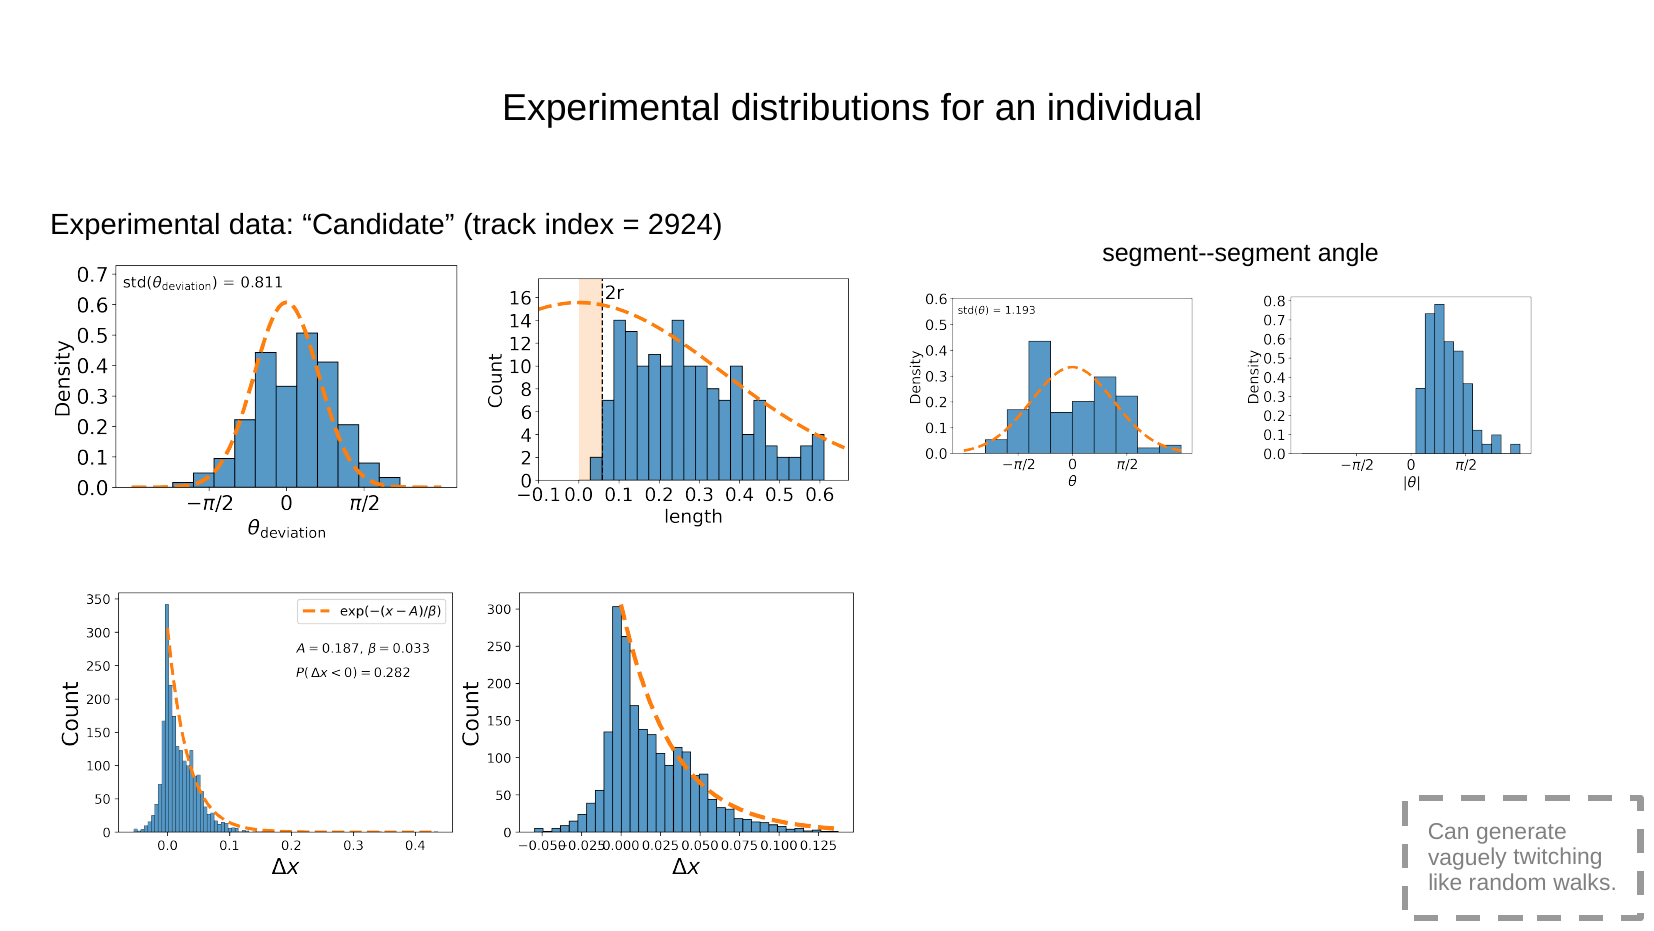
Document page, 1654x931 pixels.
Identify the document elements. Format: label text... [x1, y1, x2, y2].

text_box Can generate vaguely twitching like random walks. [1413, 810, 1641, 929]
picture [52, 585, 861, 886]
picture [903, 288, 1197, 494]
title Experimental distributions for an individual [108, 29, 1597, 186]
picture [480, 272, 855, 533]
text_box Experimental data: “Candidate” (track index = 2924) [35, 200, 779, 259]
picture [45, 258, 464, 546]
picture [1241, 290, 1536, 496]
text_box segment--segment angle [1087, 231, 1458, 303]
